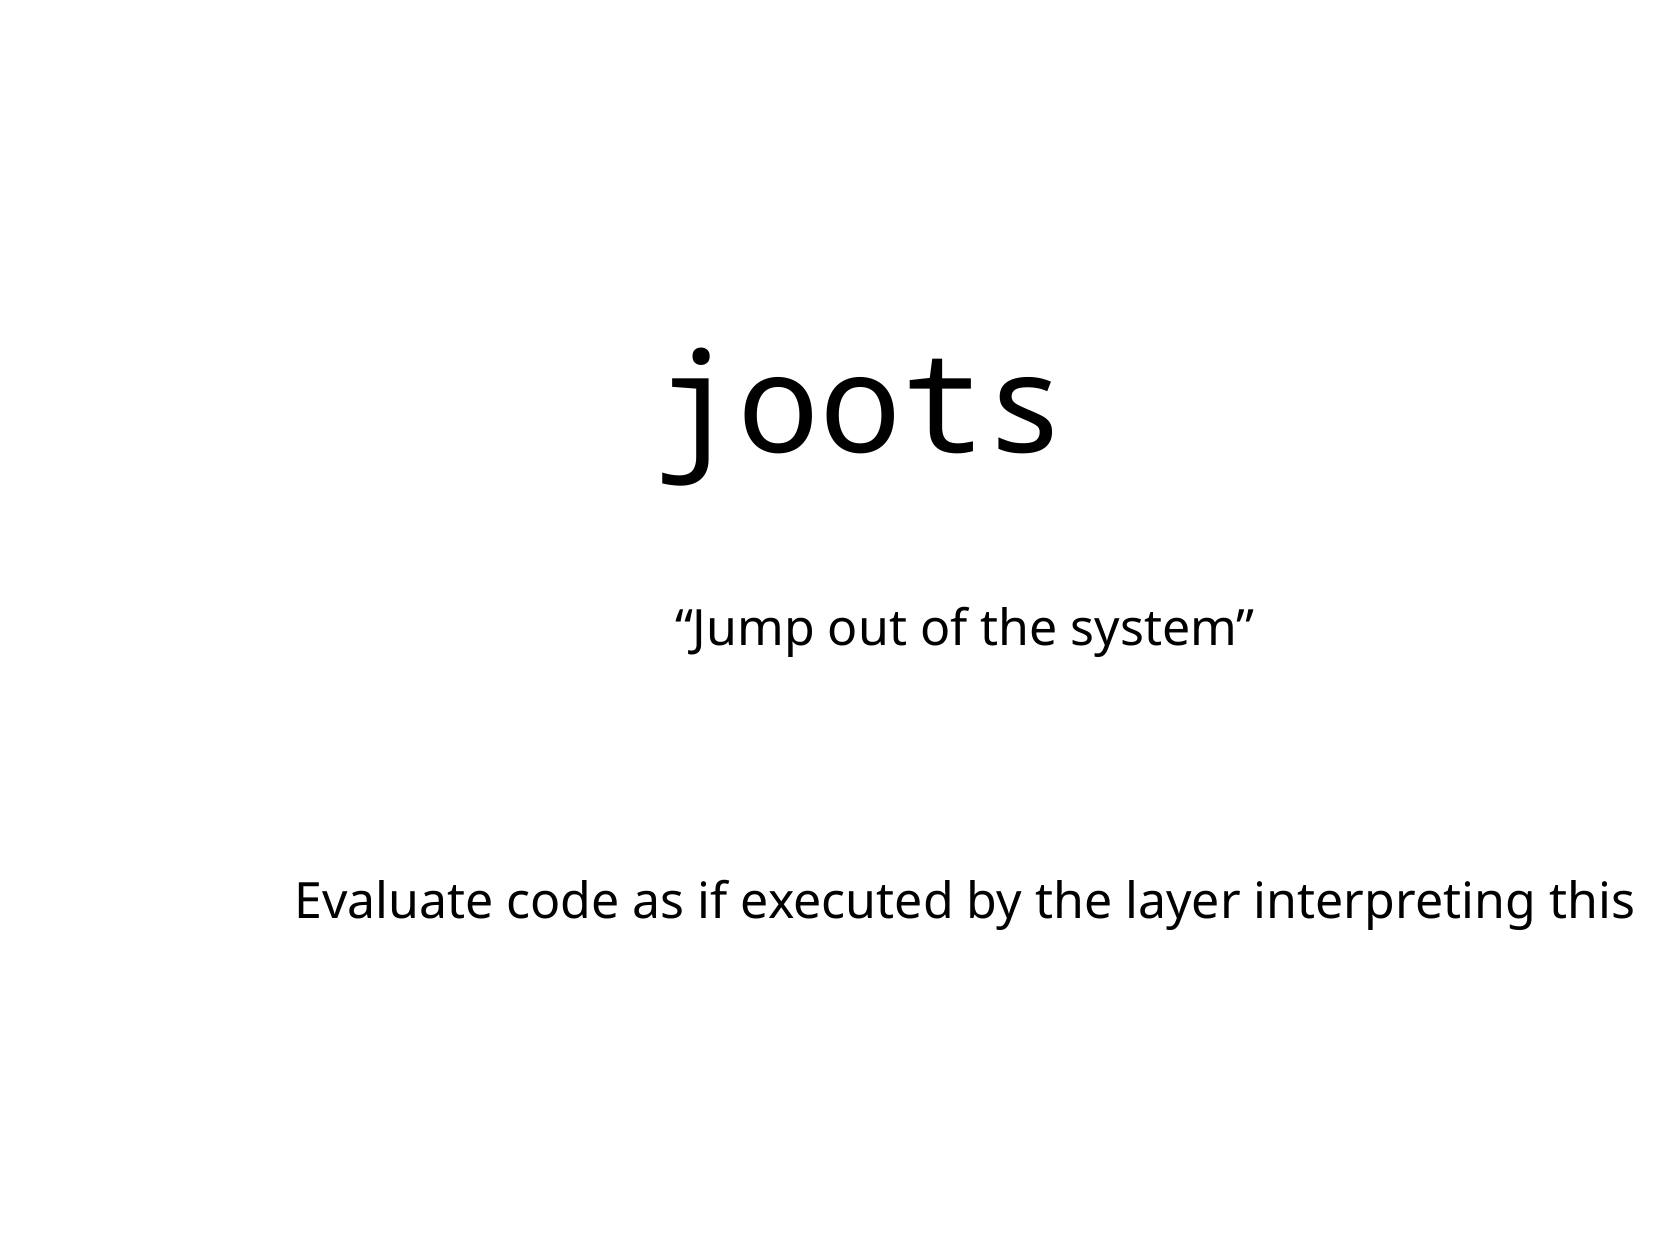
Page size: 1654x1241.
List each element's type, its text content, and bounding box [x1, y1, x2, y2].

text_box “Jump out of the system” Evaluate code as if executed by the layer interpreting this [279, 585, 1374, 850]
text_box joots [640, 297, 1014, 451]
